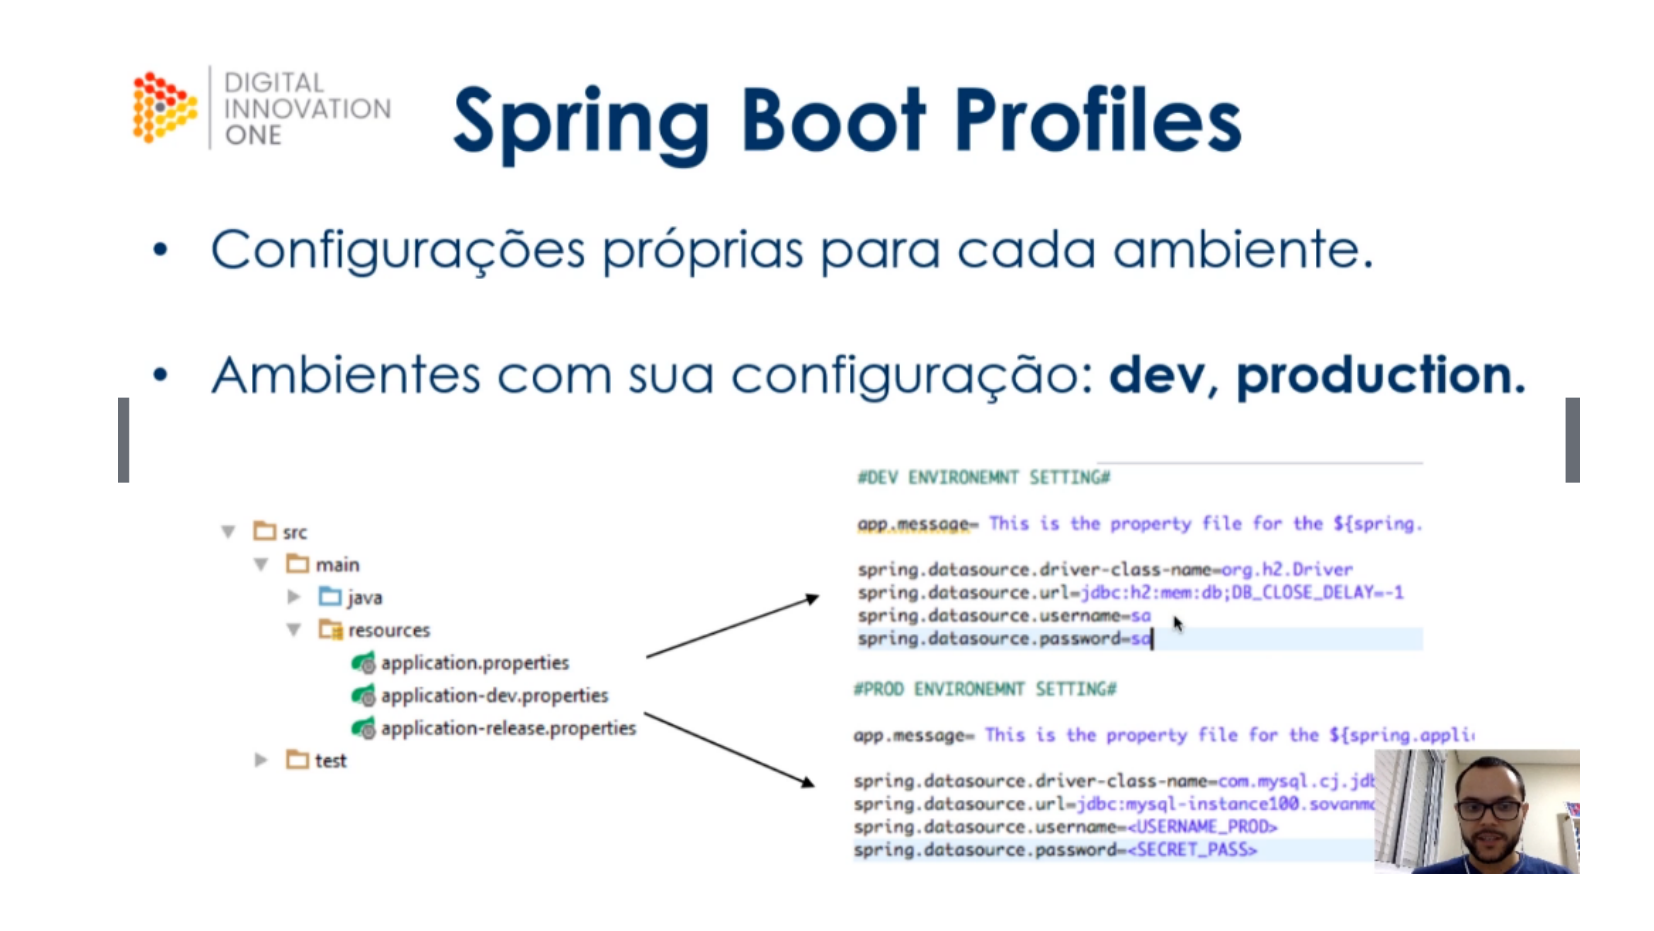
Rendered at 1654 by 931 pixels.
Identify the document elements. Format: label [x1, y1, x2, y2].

picture [118, 38, 1580, 875]
